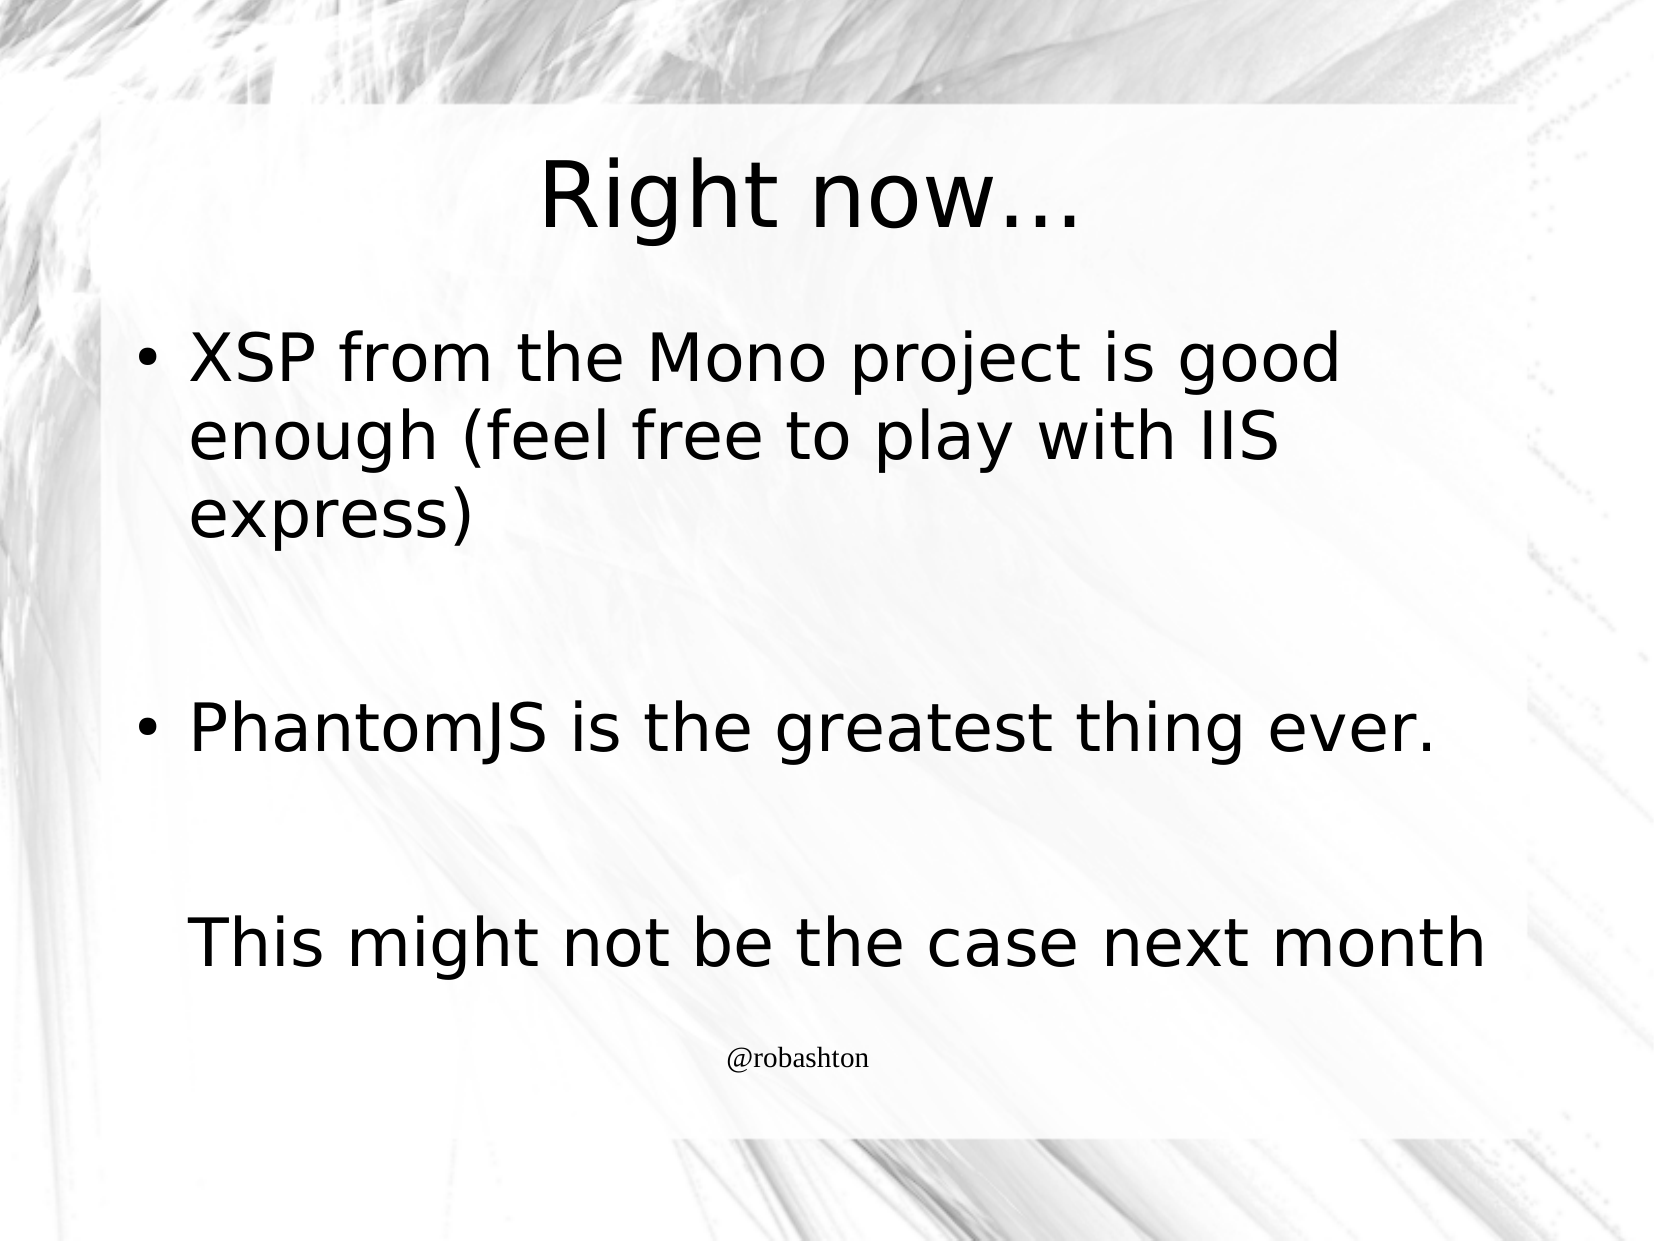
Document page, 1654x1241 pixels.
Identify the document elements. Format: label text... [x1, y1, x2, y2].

picture [0, 0, 1654, 1241]
title Right now... [118, 112, 1506, 281]
list XSP from the Mono project is good enough (feel free to play with IIS express) PhantomJS is the greatest thing ever. This might not be the case next month [118, 319, 1571, 1040]
